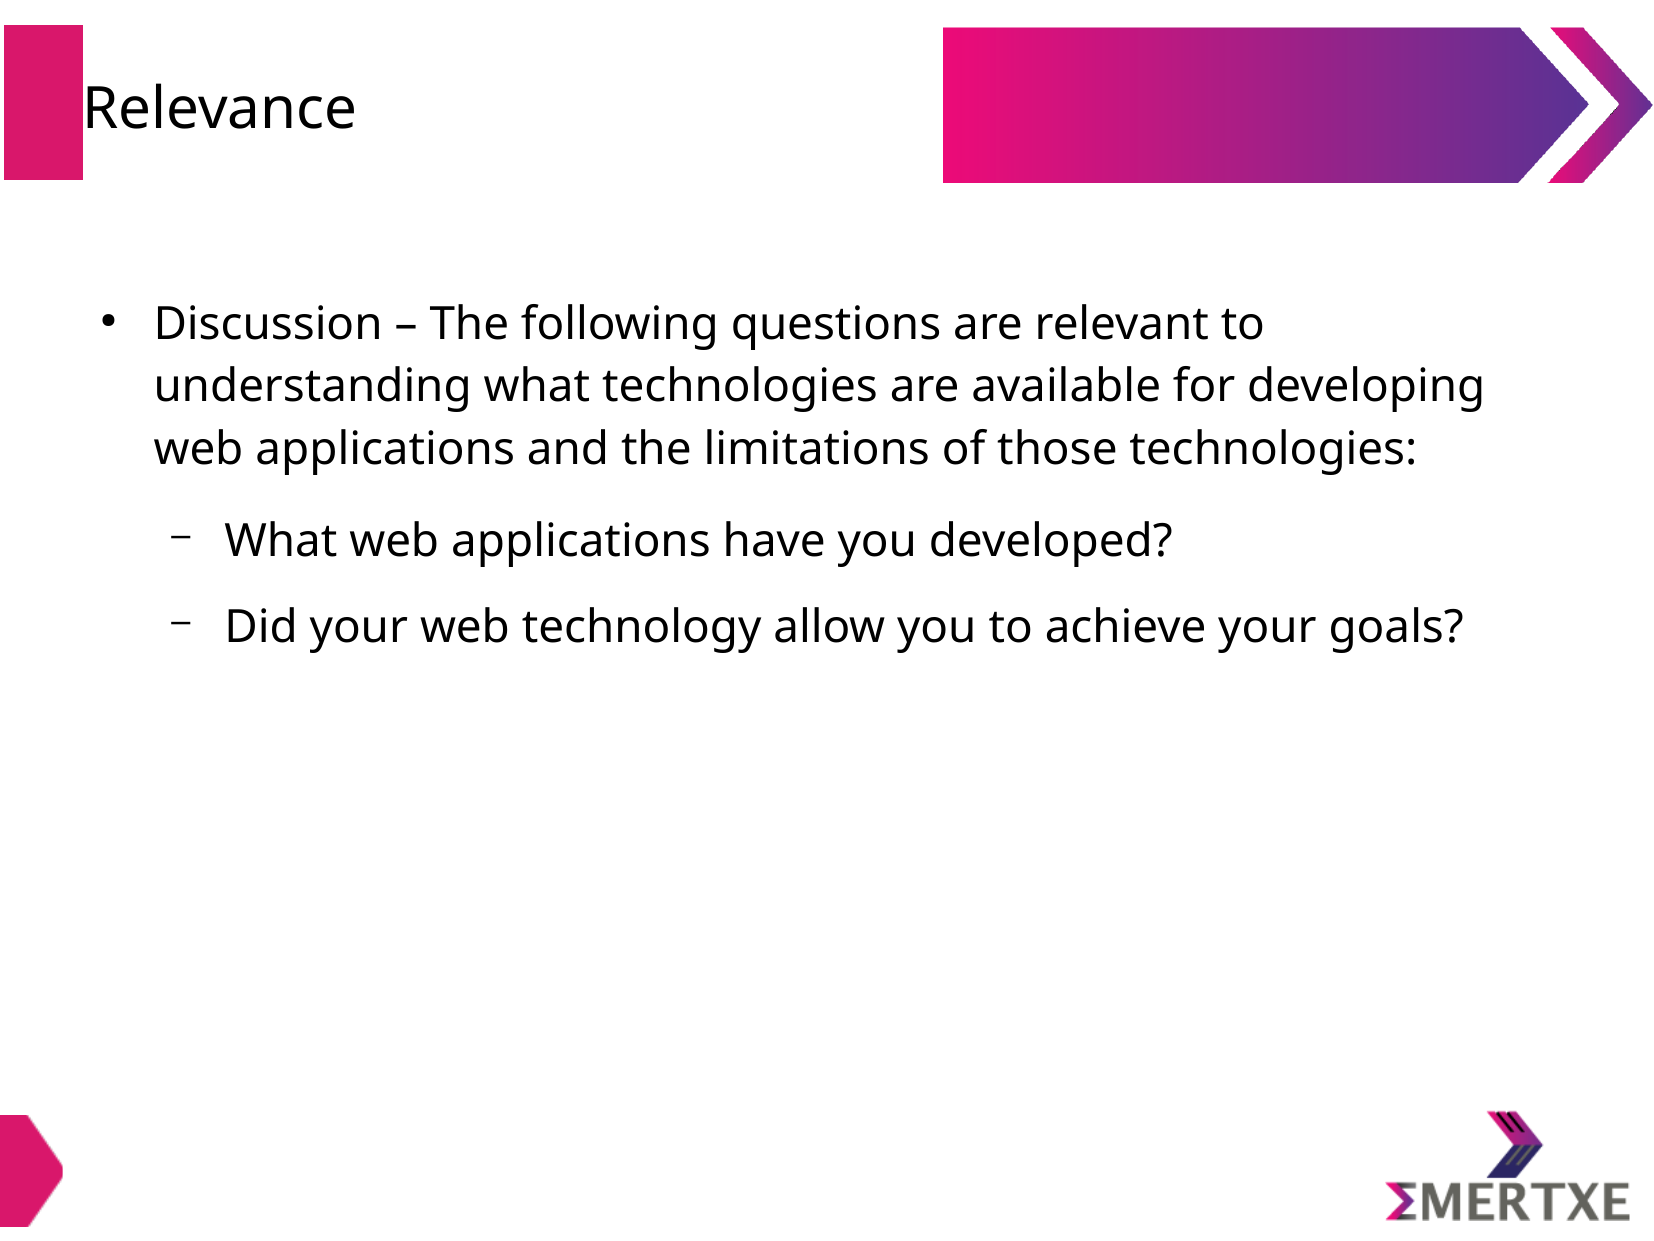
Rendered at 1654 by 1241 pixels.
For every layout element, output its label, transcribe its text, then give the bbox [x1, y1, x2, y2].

list Discussion – The following questions are relevant to understanding what technologies are available for developing web applications and the limitations of those technologies: What web applications have you developed? Did your web technology allow you to achieve your goals? [82, 290, 1571, 1010]
picture [1571, 27, 1653, 183]
picture [1385, 1107, 1631, 1221]
title Relevance [82, 2, 1571, 210]
